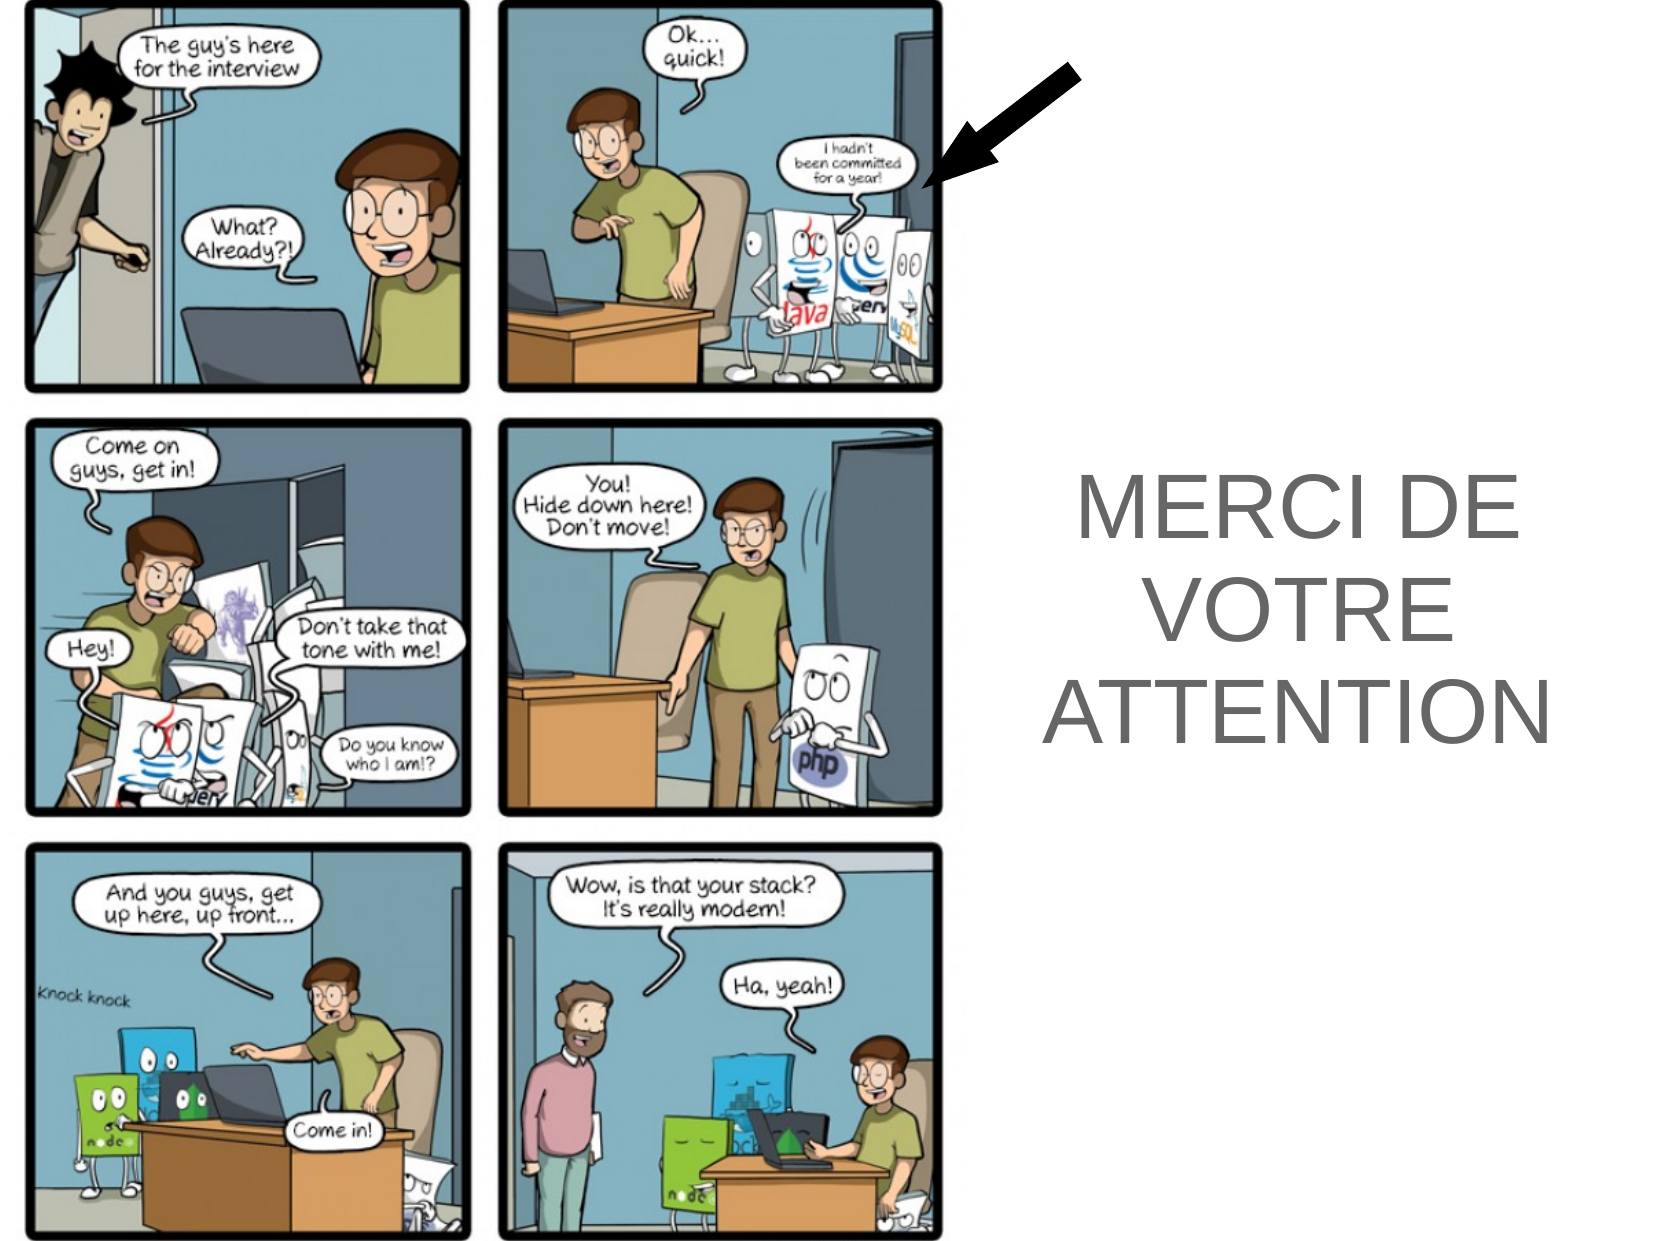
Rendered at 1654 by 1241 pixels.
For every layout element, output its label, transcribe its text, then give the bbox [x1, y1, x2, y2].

title MERCI DE VOTRE ATTENTION [968, 214, 1630, 1004]
picture [4, 0, 966, 1241]
